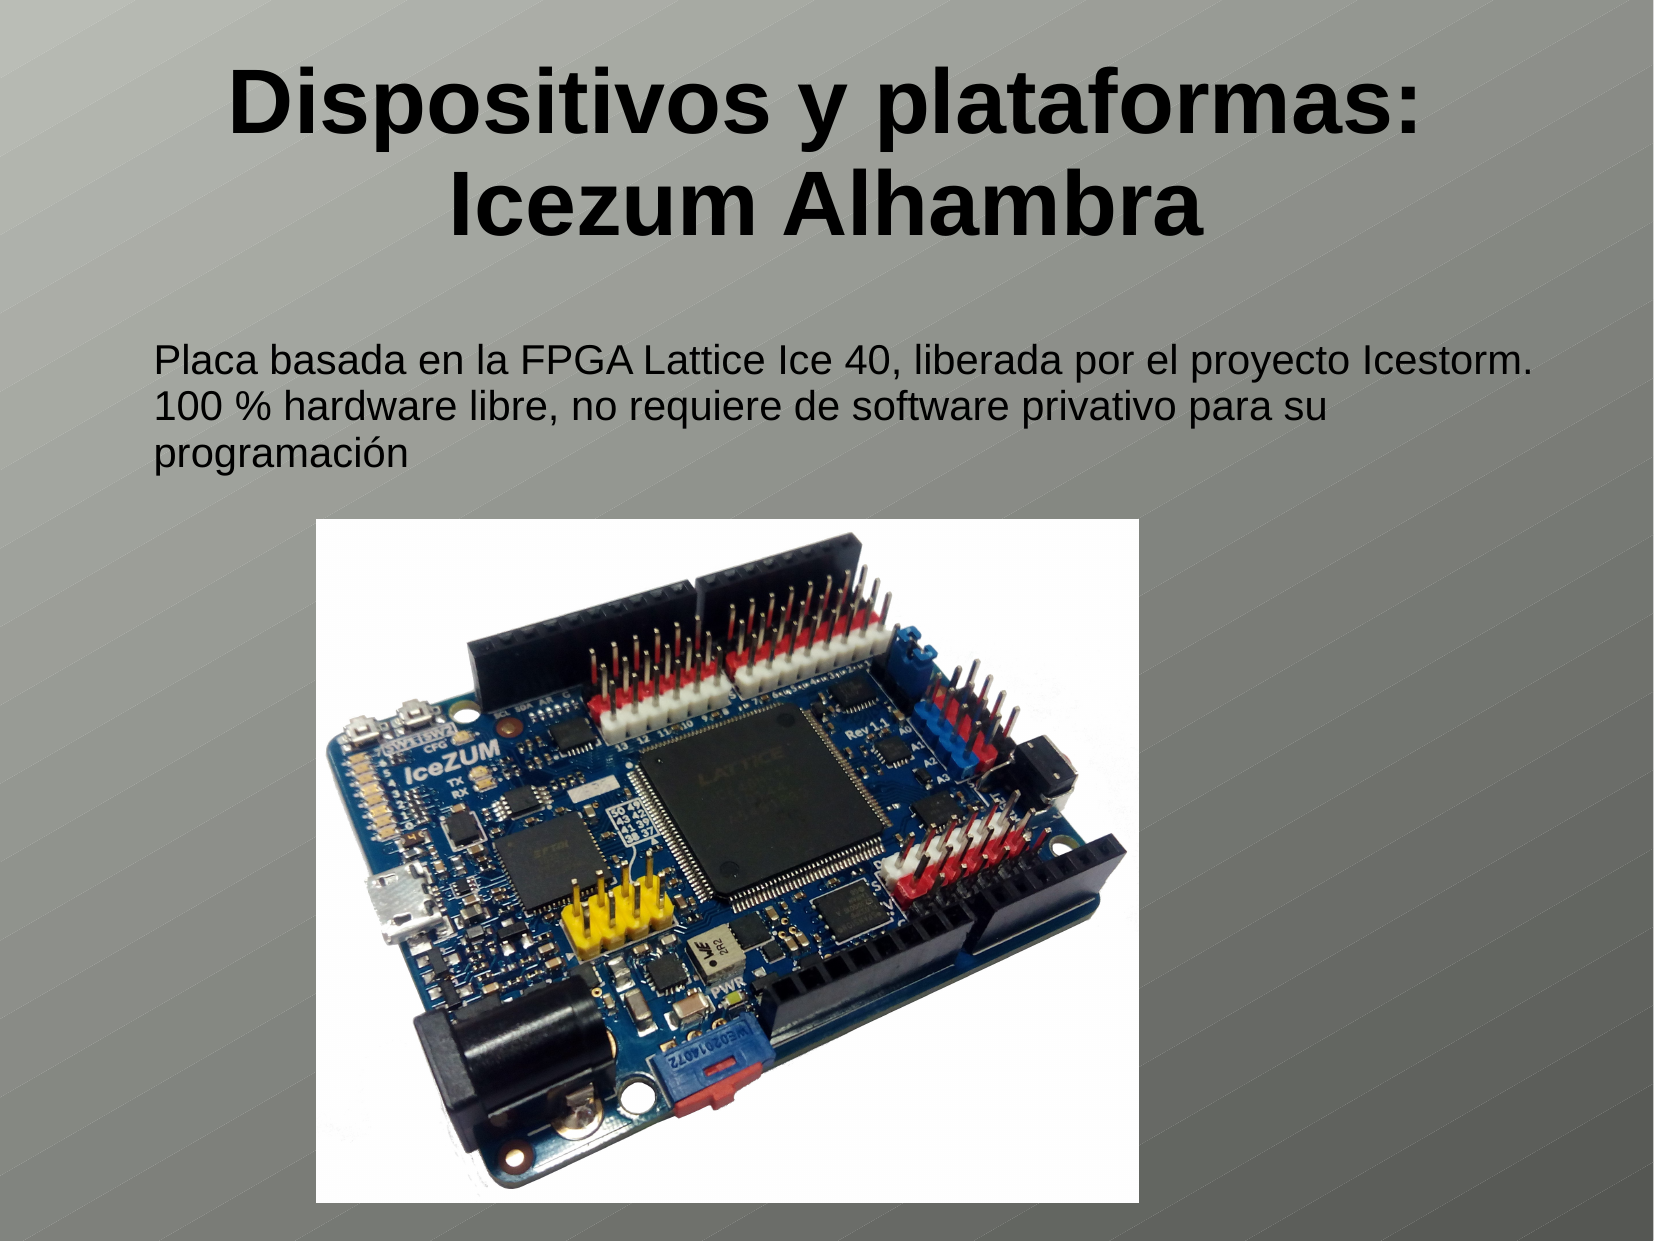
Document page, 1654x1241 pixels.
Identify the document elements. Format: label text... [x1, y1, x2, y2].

title Dispositivos y plataformas: Icezum Alhambra [82, 49, 1571, 257]
list Placa basada en la FPGA Lattice Ice 40, liberada por el proyecto Icestorm. 100 % hardware libre, no requiere de software privativo para su programación [82, 290, 1571, 1182]
picture [316, 519, 1139, 1203]
